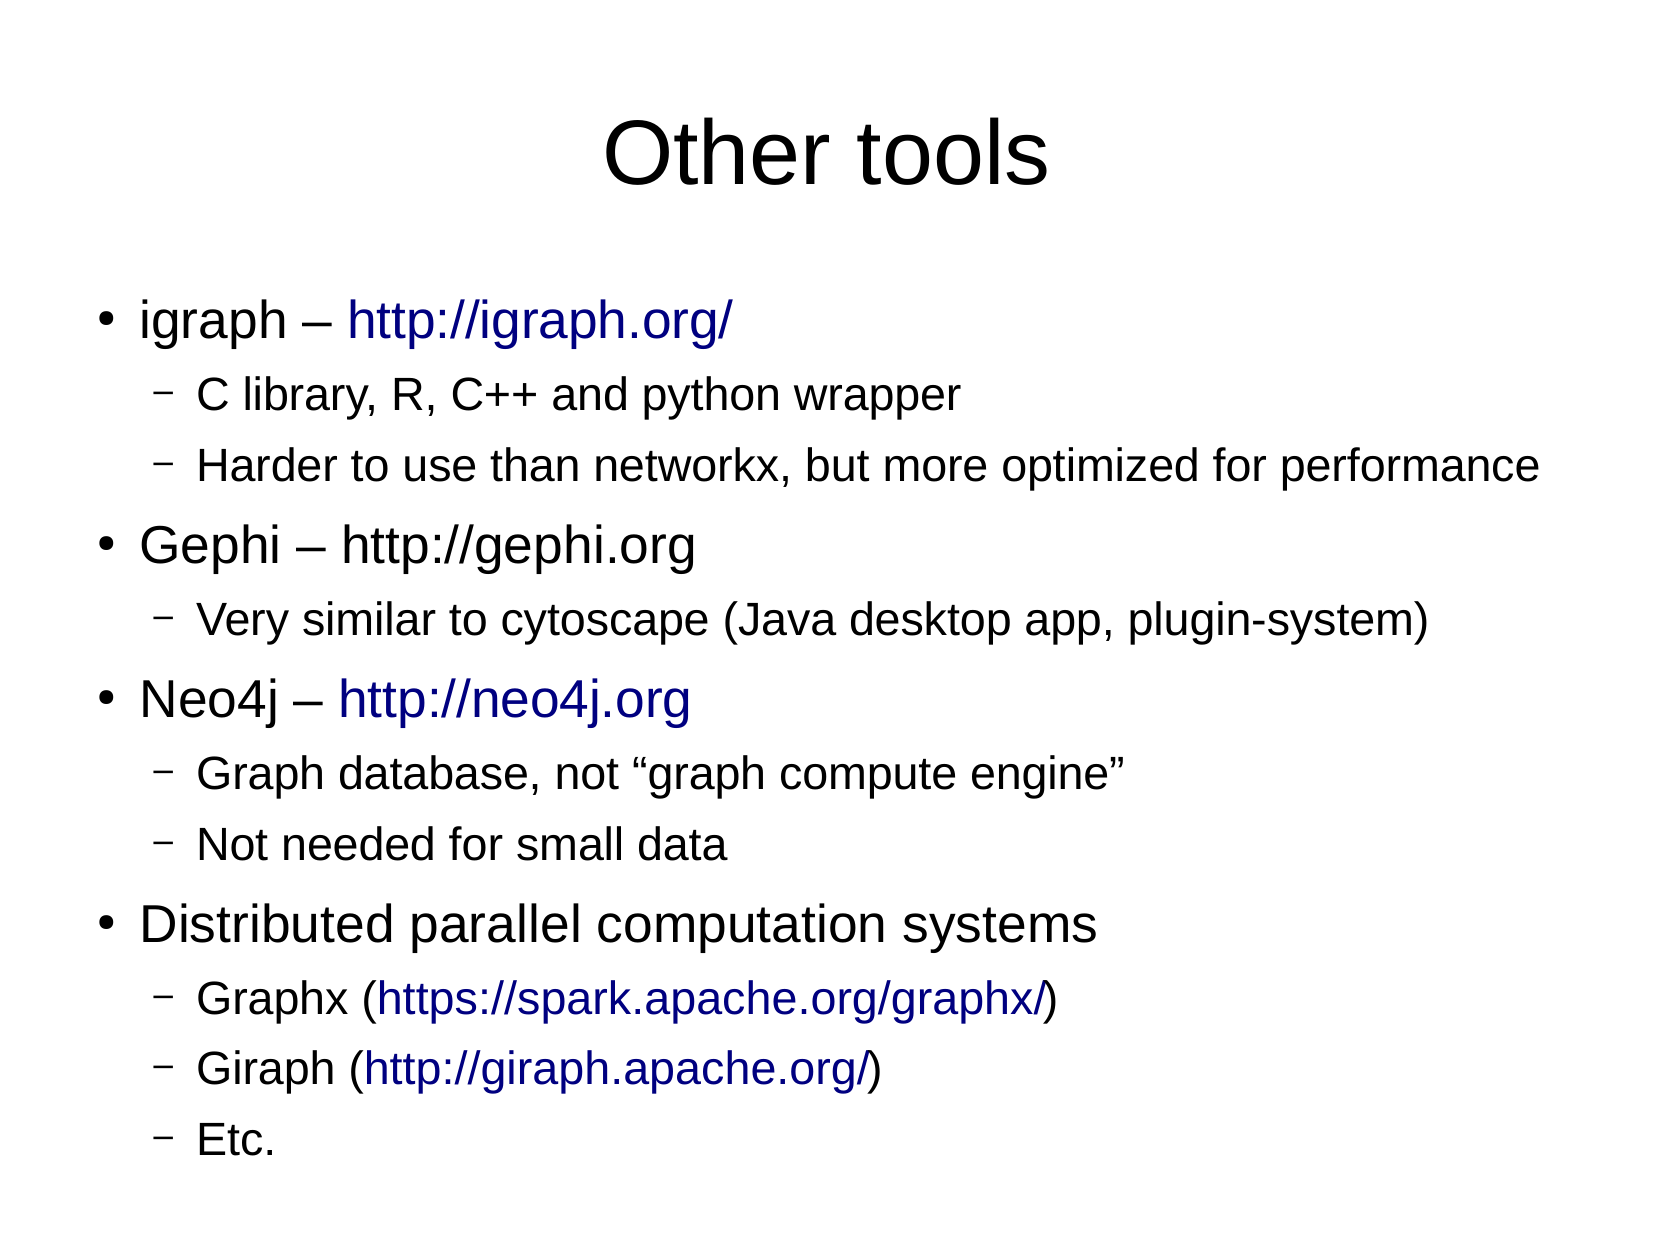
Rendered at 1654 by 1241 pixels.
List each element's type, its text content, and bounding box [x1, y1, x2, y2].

title Other tools [82, 49, 1571, 257]
list igraph – http://igraph.org/ C library, R, C++ and python wrapper Harder to use than networkx, but more optimized for performance Gephi – http://gephi.org Very similar to cytoscape (Java desktop app, plugin-system) Neo4j – http://neo4j.org Graph database, not “graph compute engine” Not needed for small data Distributed parallel computation systems Graphx (https://spark.apache.org/graphx/) Giraph (http://giraph.apache.org/) Etc. [82, 290, 1571, 1186]
